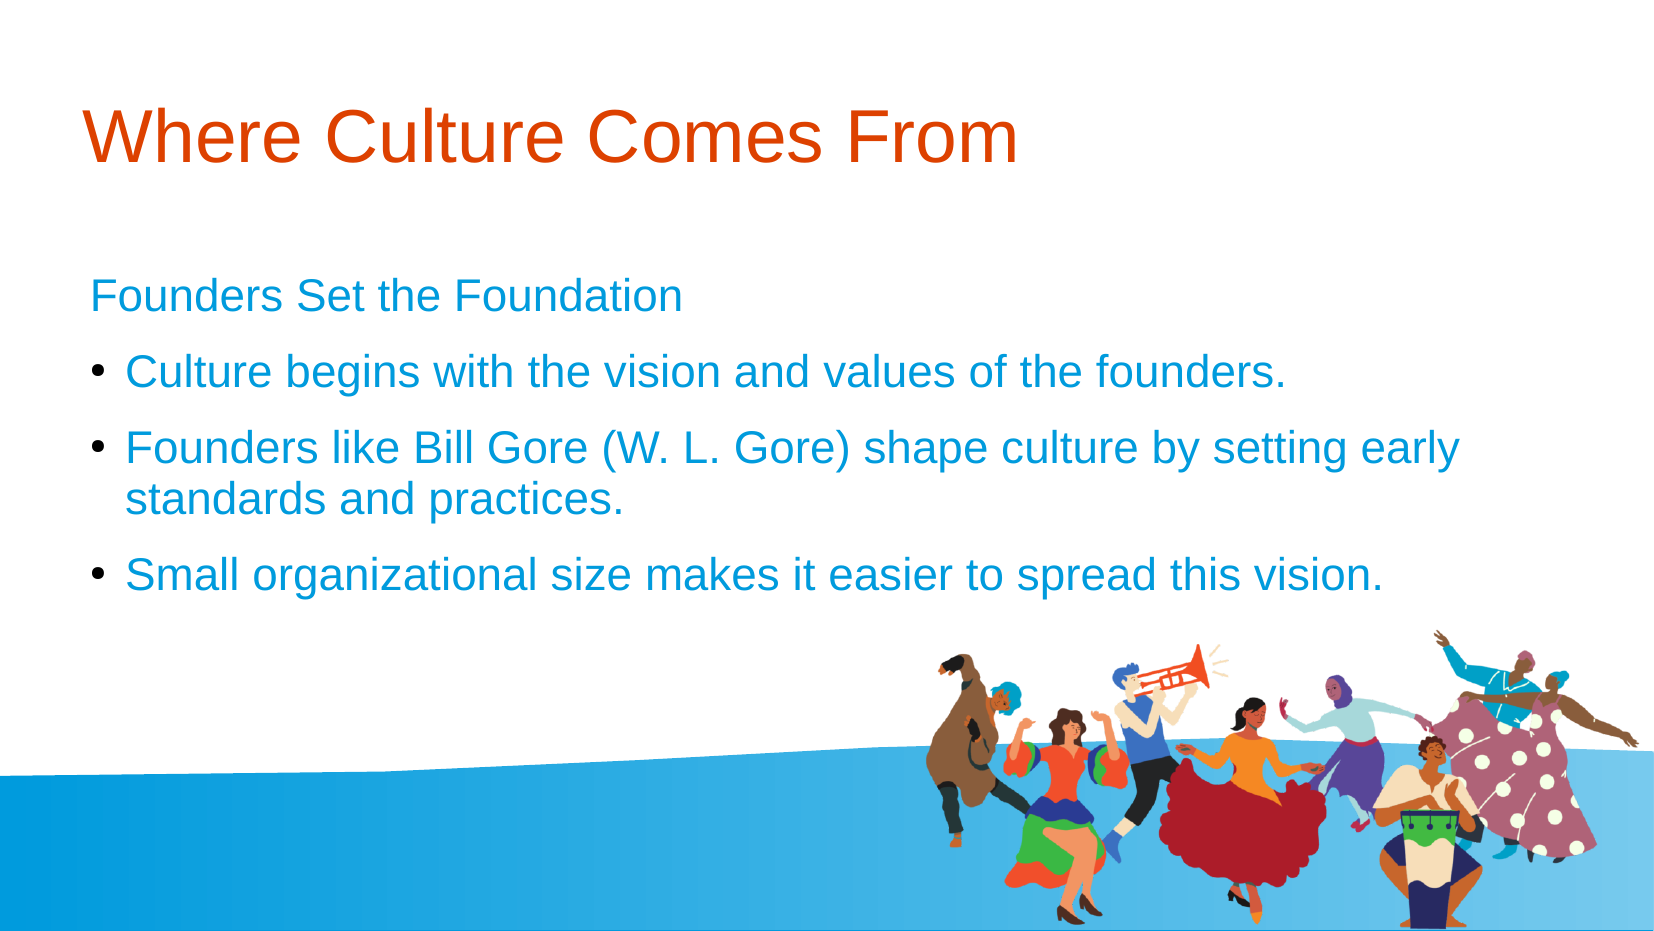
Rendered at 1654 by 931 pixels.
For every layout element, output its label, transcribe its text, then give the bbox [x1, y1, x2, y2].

title Where Culture Comes From [23, 47, 1501, 226]
text_box Founders Set the Foundation Culture begins with the vision and values of the founders. Founders like Bill Gore (W. L. Gore) shape culture by setting early standards and practices. Small organizational size makes it easier to spread this vision. [75, 262, 1613, 751]
picture [1138, 569, 1149, 587]
picture [911, 557, 1654, 929]
